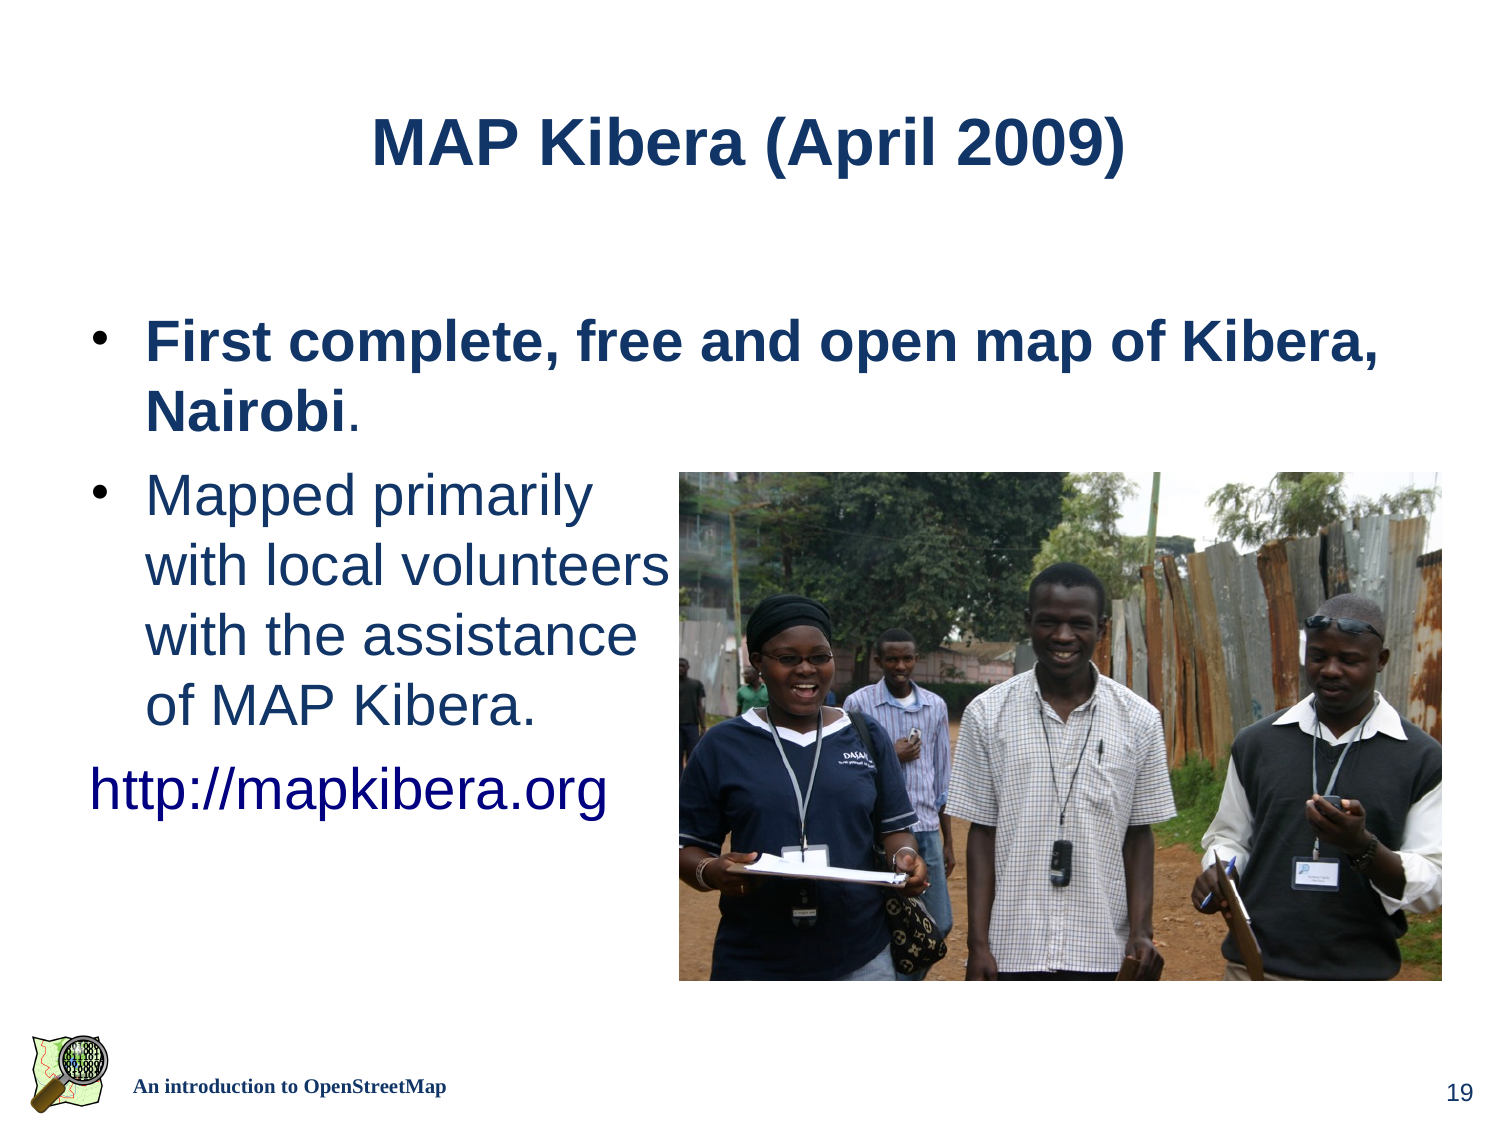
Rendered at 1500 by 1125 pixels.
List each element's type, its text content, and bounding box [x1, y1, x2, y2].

picture [679, 472, 1442, 981]
list First complete, free and open map of Kibera, Nairobi. Mapped primarily with local volunteers with the assistance of MAP Kibera. http://mapkibera.org [74, 295, 1447, 1038]
picture [29, 1033, 110, 1114]
title MAP Kibera (April 2009) [74, 44, 1425, 233]
